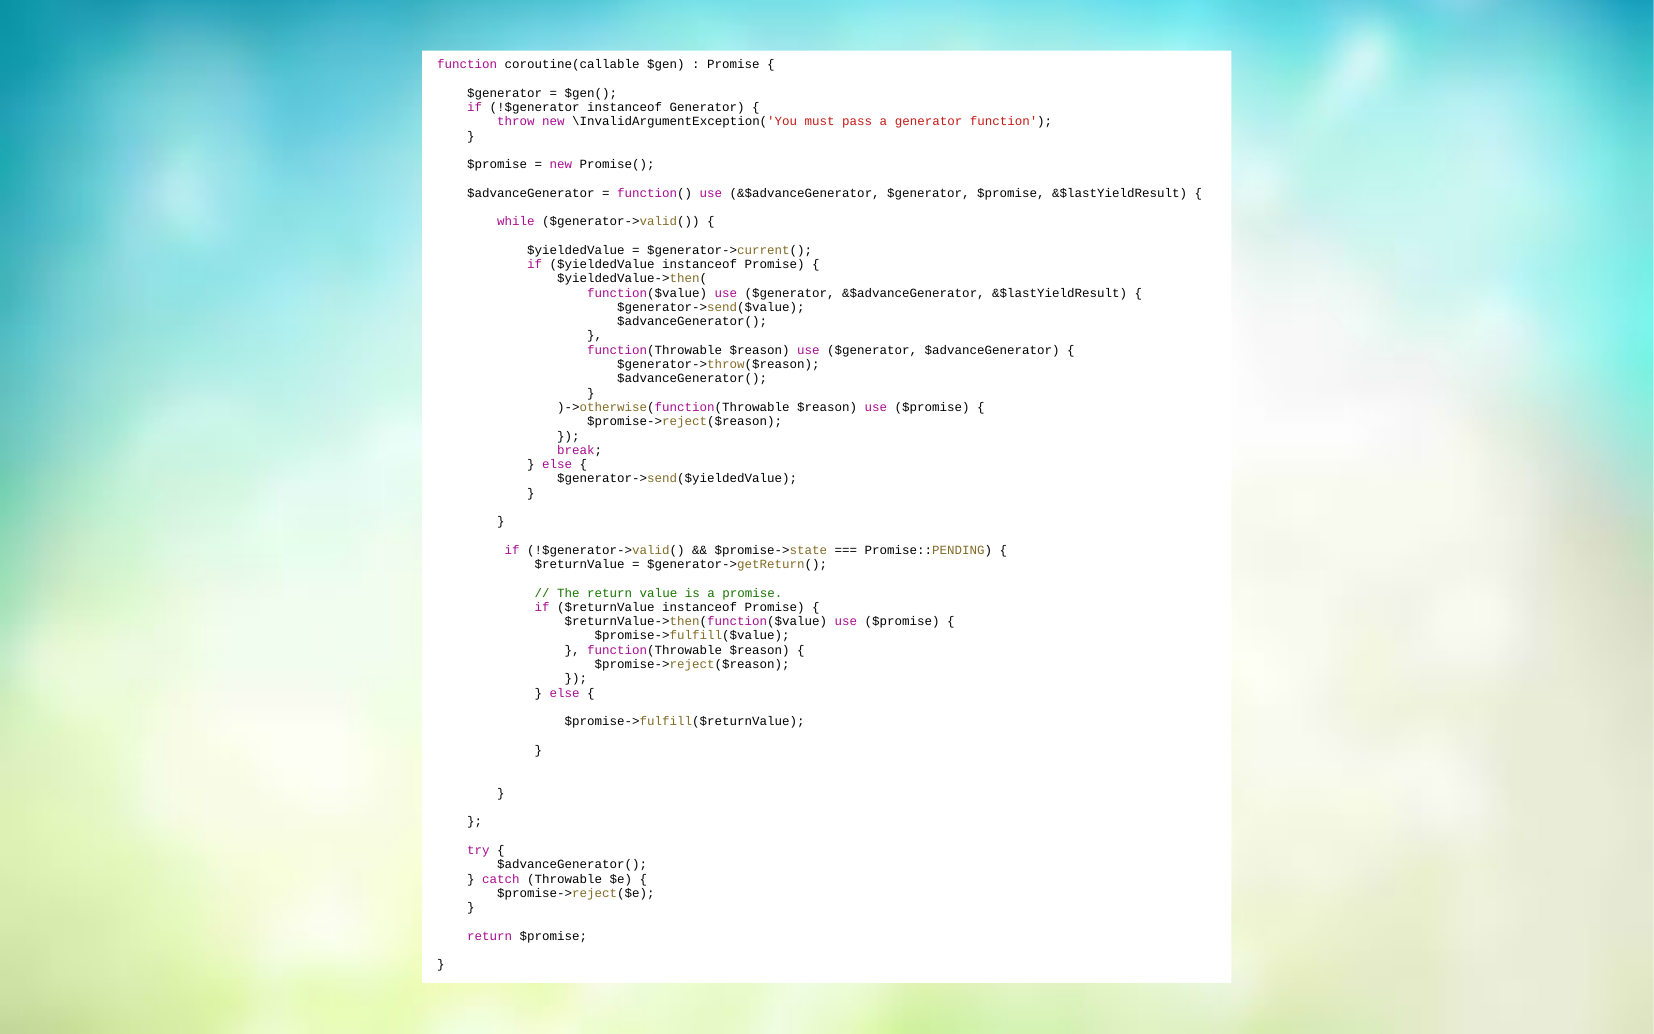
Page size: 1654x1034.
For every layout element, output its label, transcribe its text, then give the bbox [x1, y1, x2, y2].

text_box function coroutine(callable $gen) : Promise { $generator = $gen(); if (!$generator instanceof Generator) { throw new \InvalidArgumentException('You must pass a generator function'); } $promise = new Promise(); $advanceGenerator = function() use (&$advanceGenerator, $generator, $promise, &$lastYieldResult) { while ($generator->valid()) { $yieldedValue = $generator->current(); if ($yieldedValue instanceof Promise) { $yieldedValue->then( function($value) use ($generator, &$advanceGenerator, &$lastYieldResult) { $generator->send($value); $advanceGenerator(); }, function(Throwable $reason) use ($generator, $advanceGenerator) { $generator->throw($reason); $advanceGenerator(); } )->otherwise(function(Throwable $reason) use ($promise) { $promise->reject($reason); }); break; } else { $generator->send($yieldedValue); } } if (!$generator->valid() && $promise->state === Promise::PENDING) { $returnValue = $generator->getReturn(); // The return value is a promise. if ($returnValue instanceof Promise) { $returnValue->then(function($value) use ($promise) { $promise->fulfill($value); }, function(Throwable $reason) { $promise->reject($reason); }); } else { $promise->fulfill($returnValue); } } }; try { $advanceGenerator(); } catch (Throwable $e) { $promise->reject($e); } return $promise; } [422, 50, 1232, 983]
picture [0, 0, 1654, 1034]
